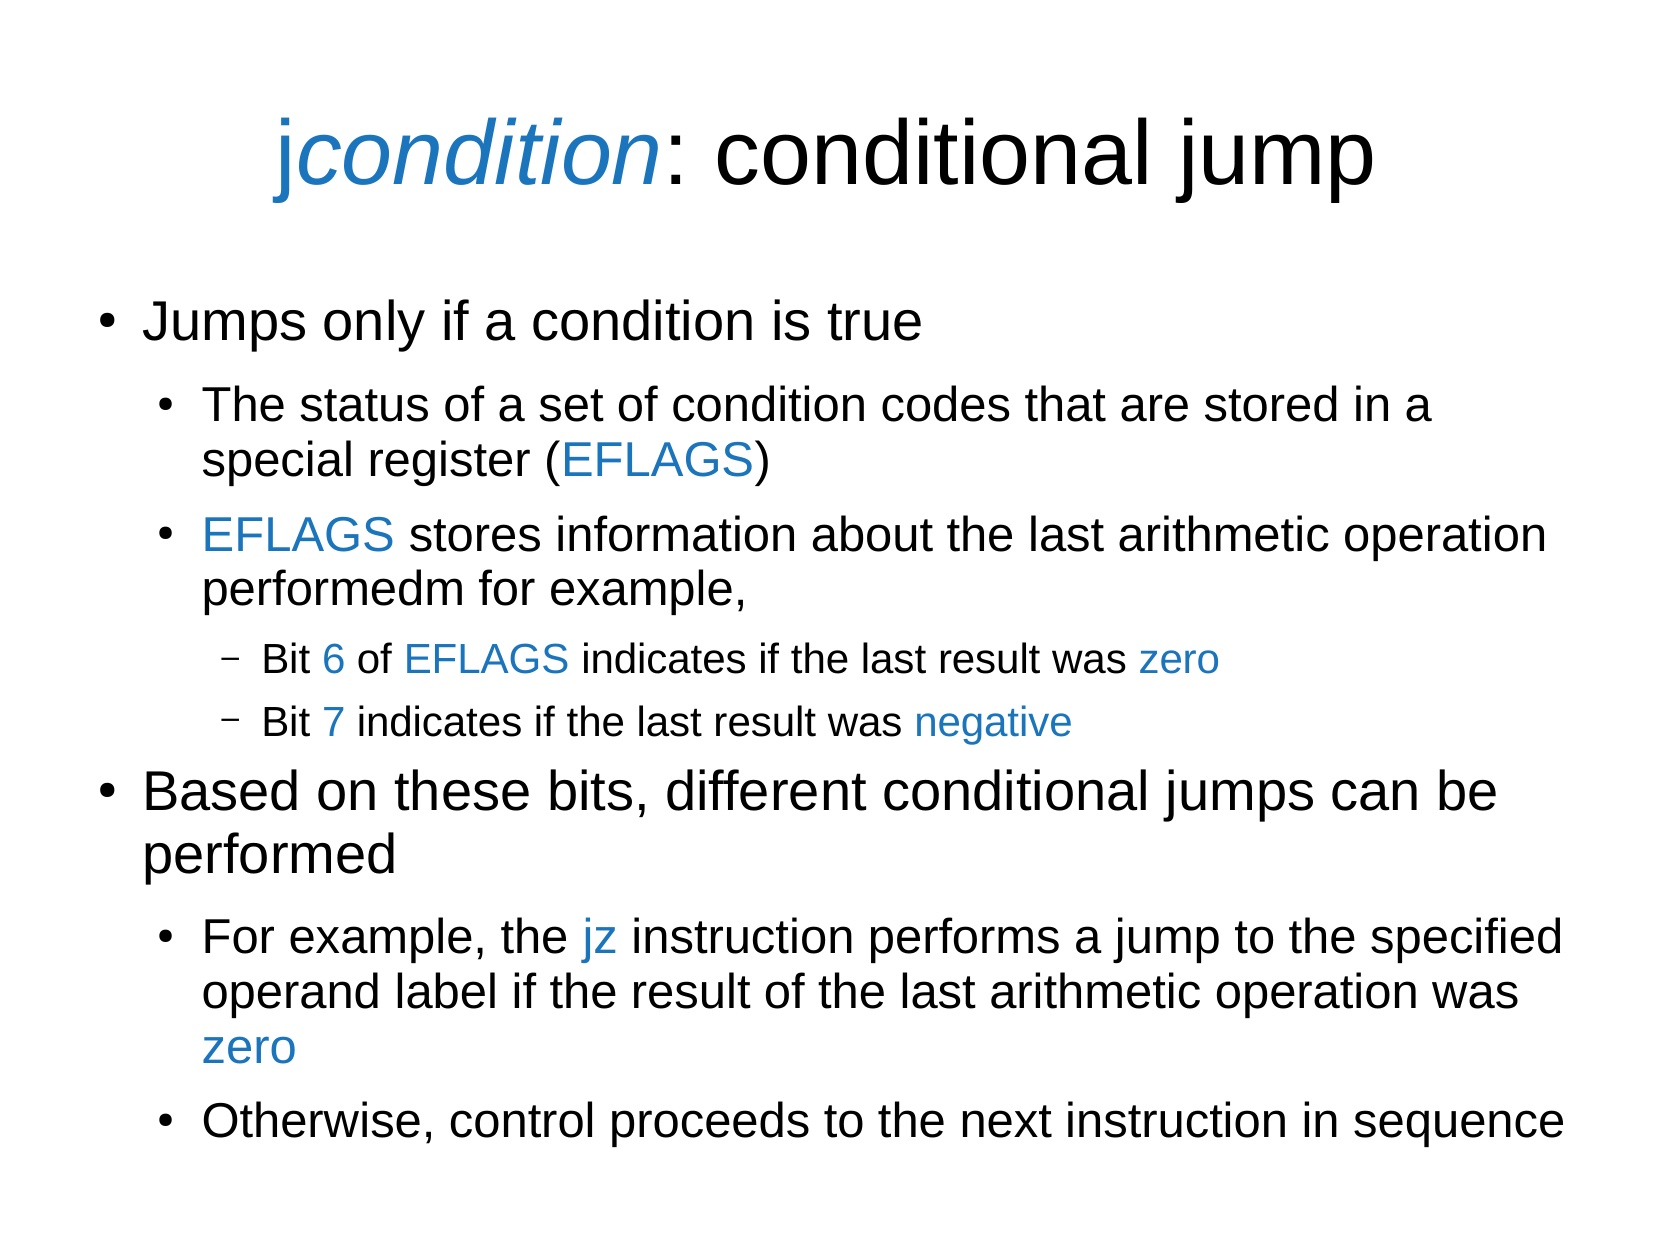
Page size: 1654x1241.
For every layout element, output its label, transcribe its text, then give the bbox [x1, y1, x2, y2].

list Jumps only if a condition is true The status of a set of condition codes that are stored in a special register (EFLAGS) EFLAGS stores information about the last arithmetic operation performedm for example, Bit 6 of EFLAGS indicates if the last result was zero Bit 7 indicates if the last result was negative Based on these bits, different conditional jumps can be performed For example, the jz instruction performs a jump to the specified operand label if the result of the last arithmetic operation was zero Otherwise, control proceeds to the next instruction in sequence [82, 290, 1571, 1163]
title jcondition: conditional jump [82, 49, 1571, 257]
